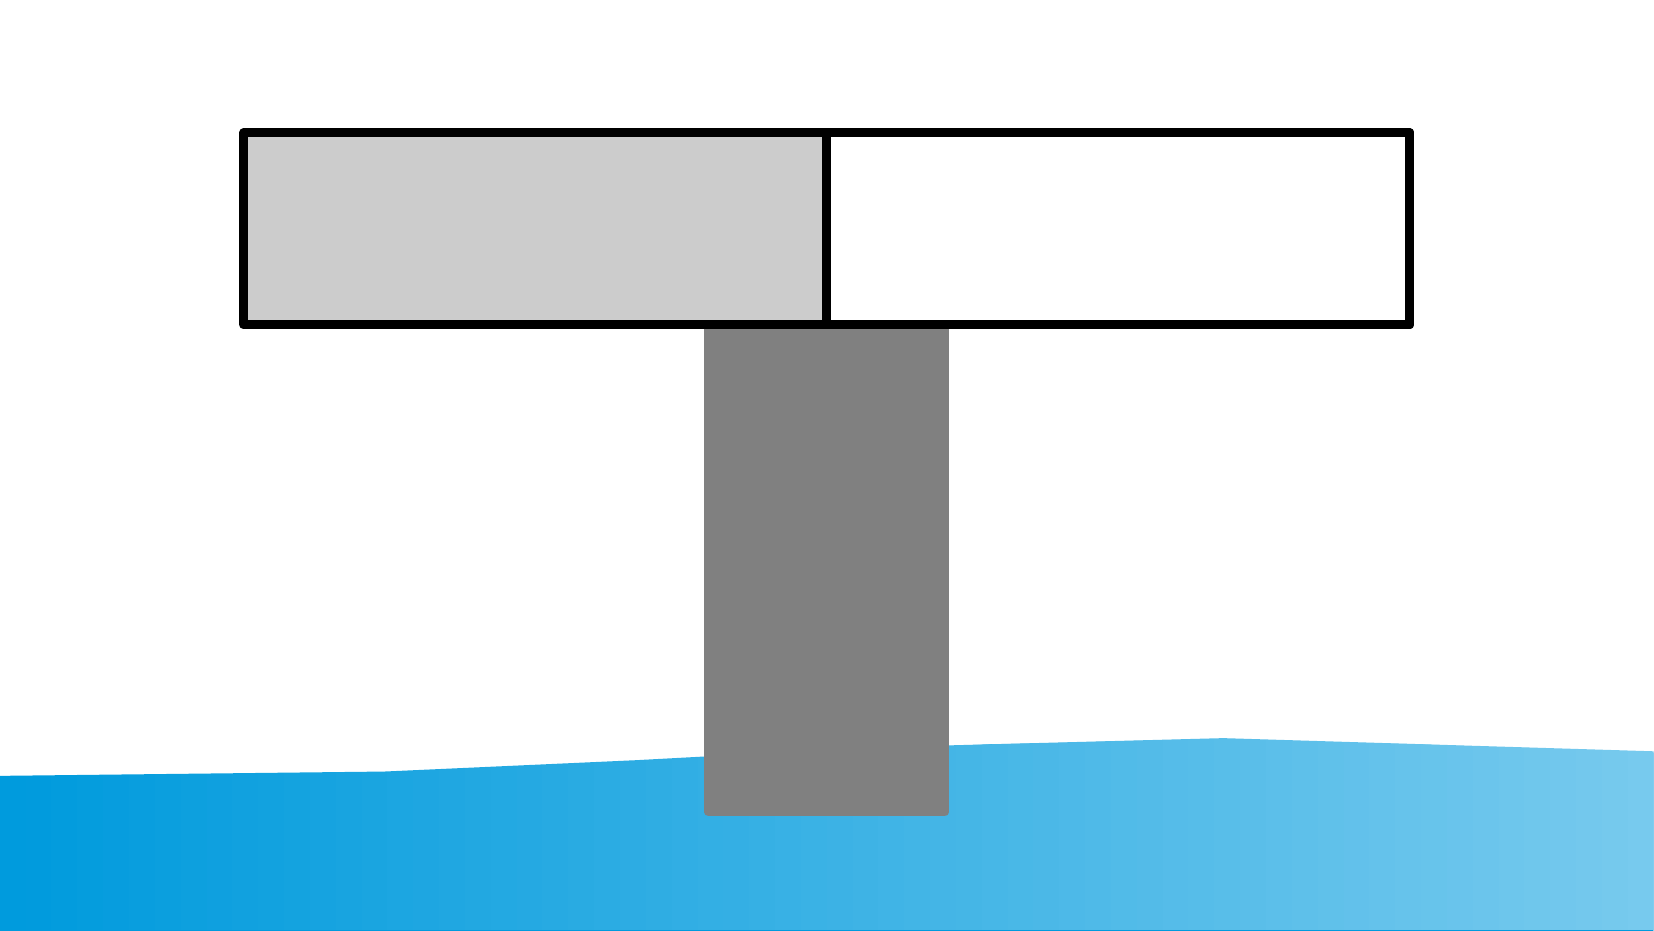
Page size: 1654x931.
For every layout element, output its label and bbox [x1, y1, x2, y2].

text_box [243, 132, 1410, 813]
